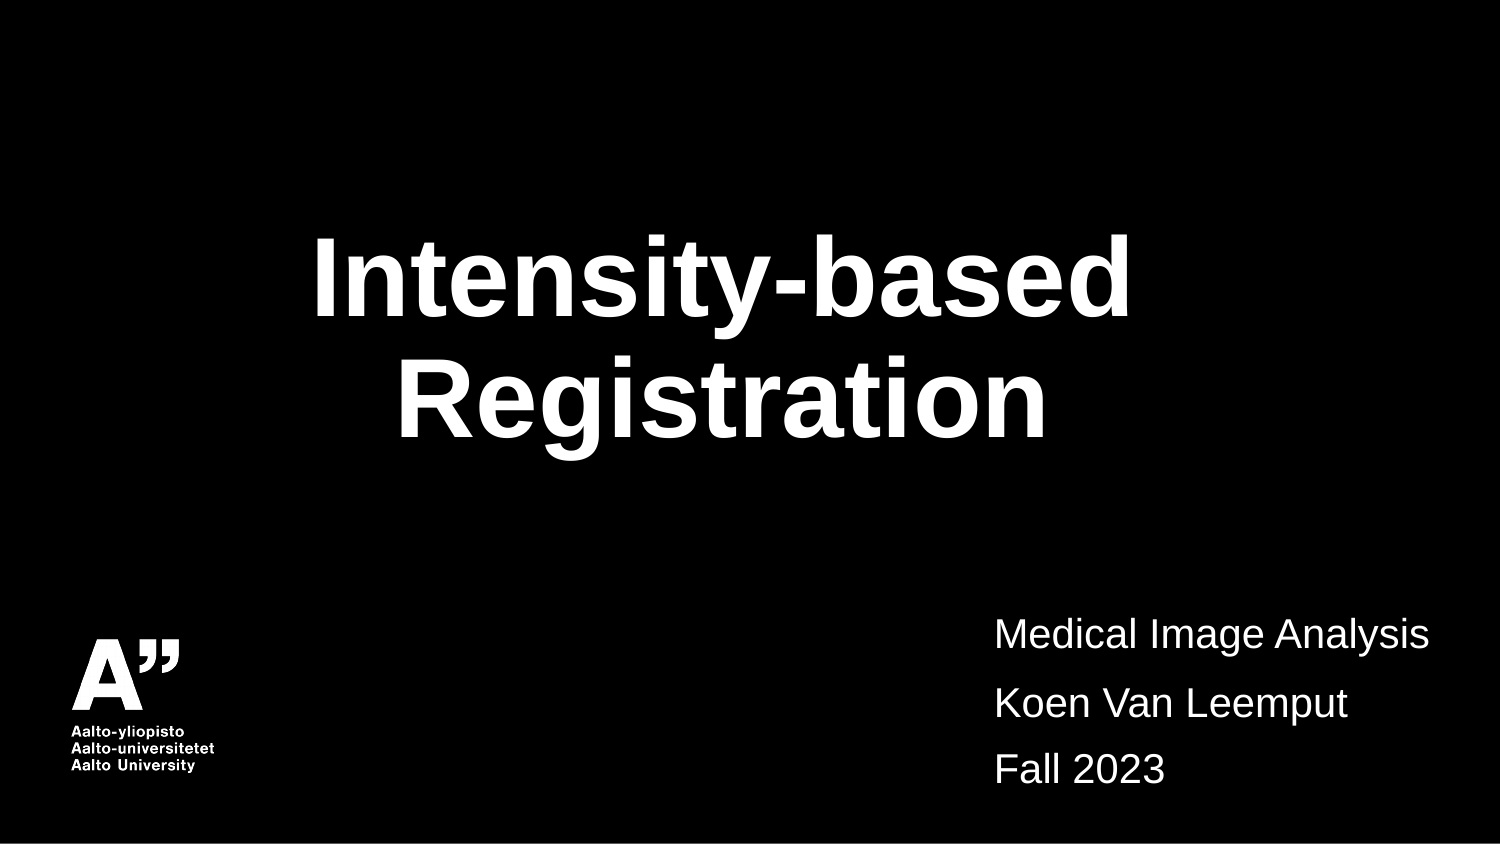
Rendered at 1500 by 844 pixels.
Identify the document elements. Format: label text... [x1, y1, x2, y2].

list Intensity-based Registration [70, 360, 1375, 470]
list Koen Van Leemput [978, 673, 1443, 723]
list Medical Image Analysis [978, 604, 1469, 654]
list Fall 2023 [978, 739, 1383, 789]
picture [0, 568, 285, 844]
